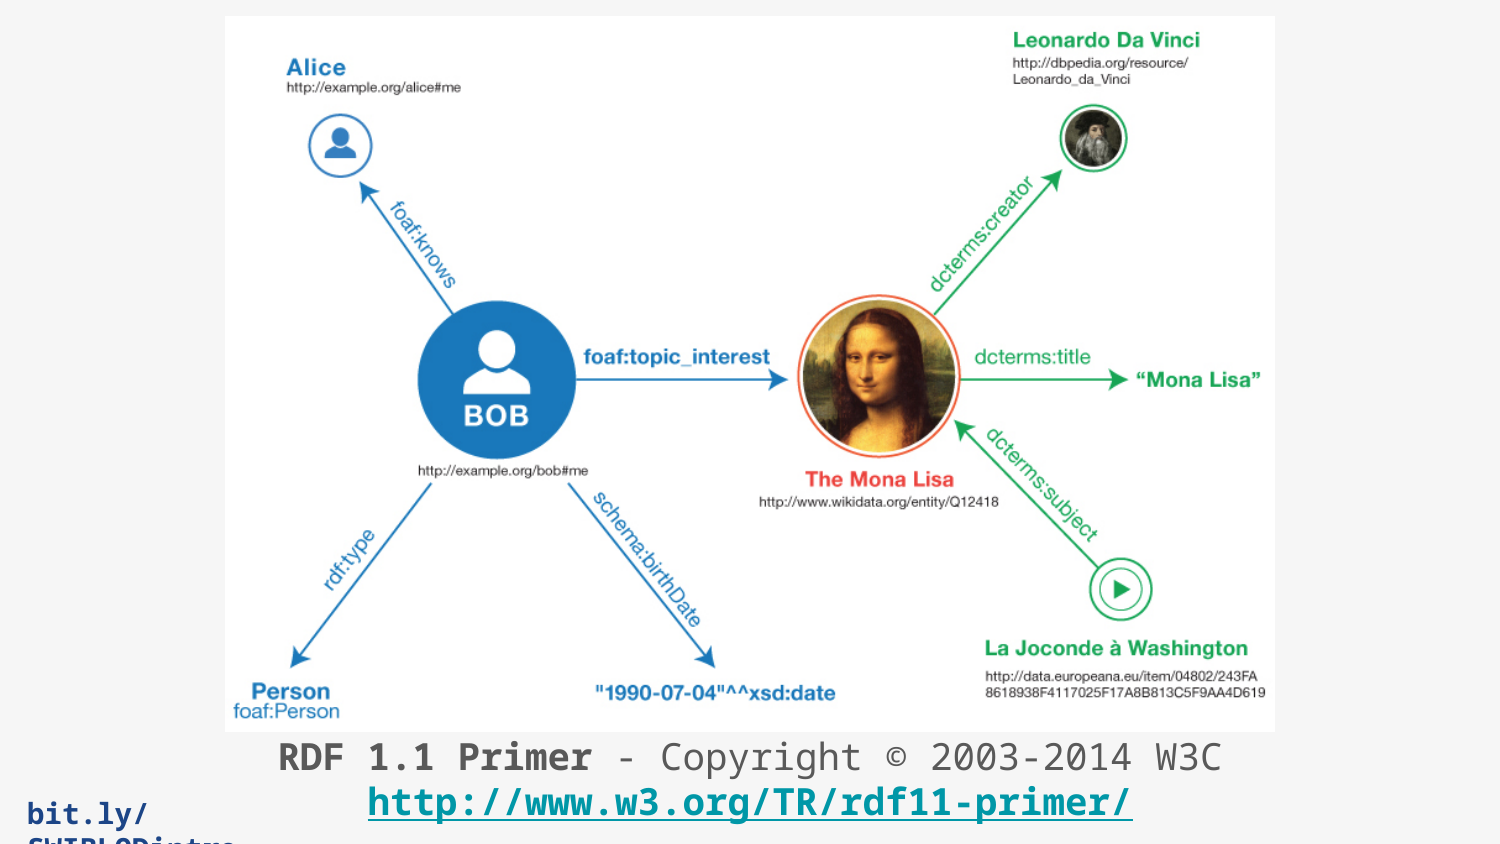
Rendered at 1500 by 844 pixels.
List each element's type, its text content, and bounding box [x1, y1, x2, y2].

list RDF 1.1 Primer - Copyright © 2003-2014 W3C http://www.w3.org/TR/rdf11-primer/ [58, 731, 1442, 831]
picture [225, 16, 1275, 732]
